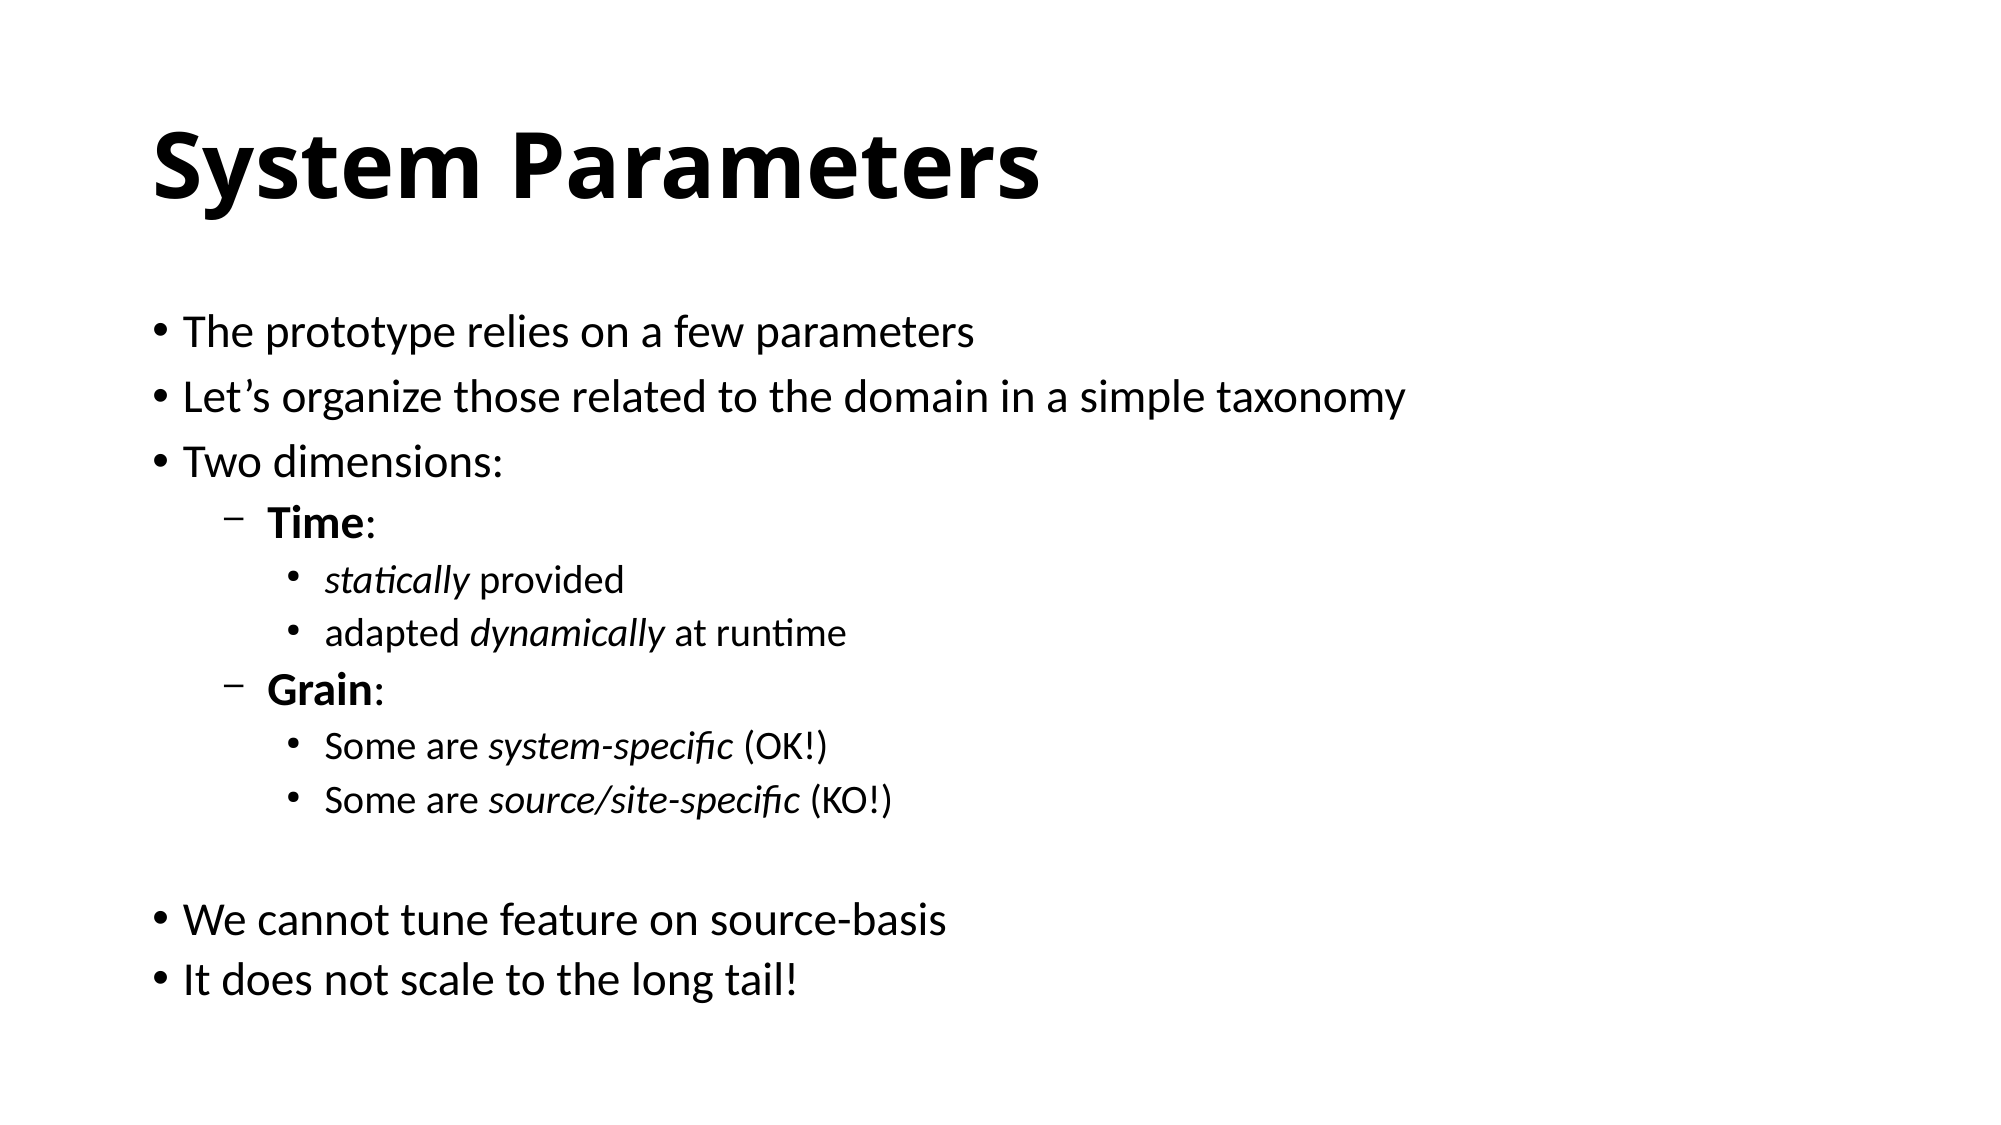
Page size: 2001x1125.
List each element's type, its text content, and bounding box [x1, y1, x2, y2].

title System Parameters [137, 59, 1863, 278]
list The prototype relies on a few parameters Let’s organize those related to the domain in a simple taxonomy Two dimensions: Time: statically provided adapted dynamically at runtime Grain: Some are system-specific (OK!) Some are source/site-specific (KO!) We cannot tune feature on source-basis It does not scale to the long tail! [137, 299, 1863, 1014]
